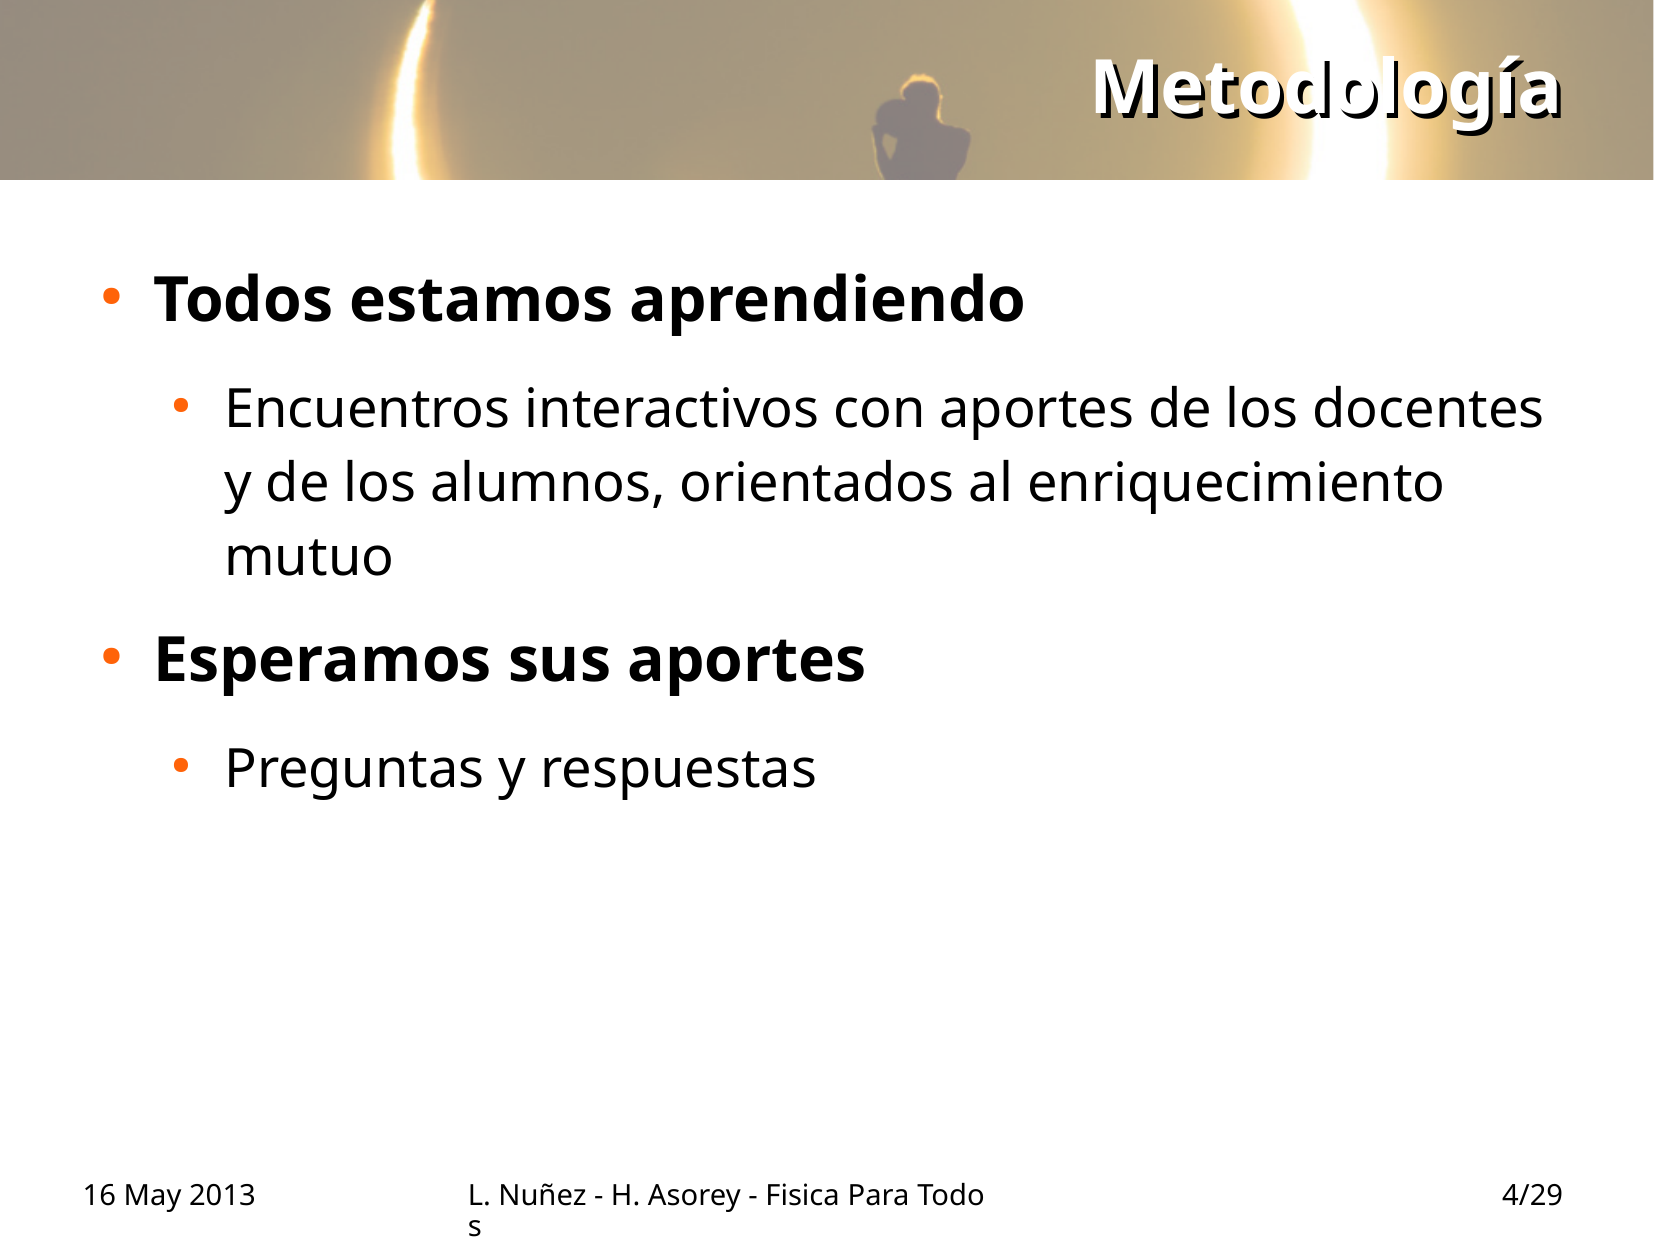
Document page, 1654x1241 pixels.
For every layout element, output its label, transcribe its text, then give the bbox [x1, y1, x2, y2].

list Todos estamos aprendiendo Encuentros interactivos con aportes de los docentes y de los alumnos, orientados al enriquecimiento mutuo Esperamos sus aportes Preguntas y respuestas [82, 255, 1571, 1074]
title Metodología [75, 19, 1564, 151]
picture [0, 0, 1654, 180]
